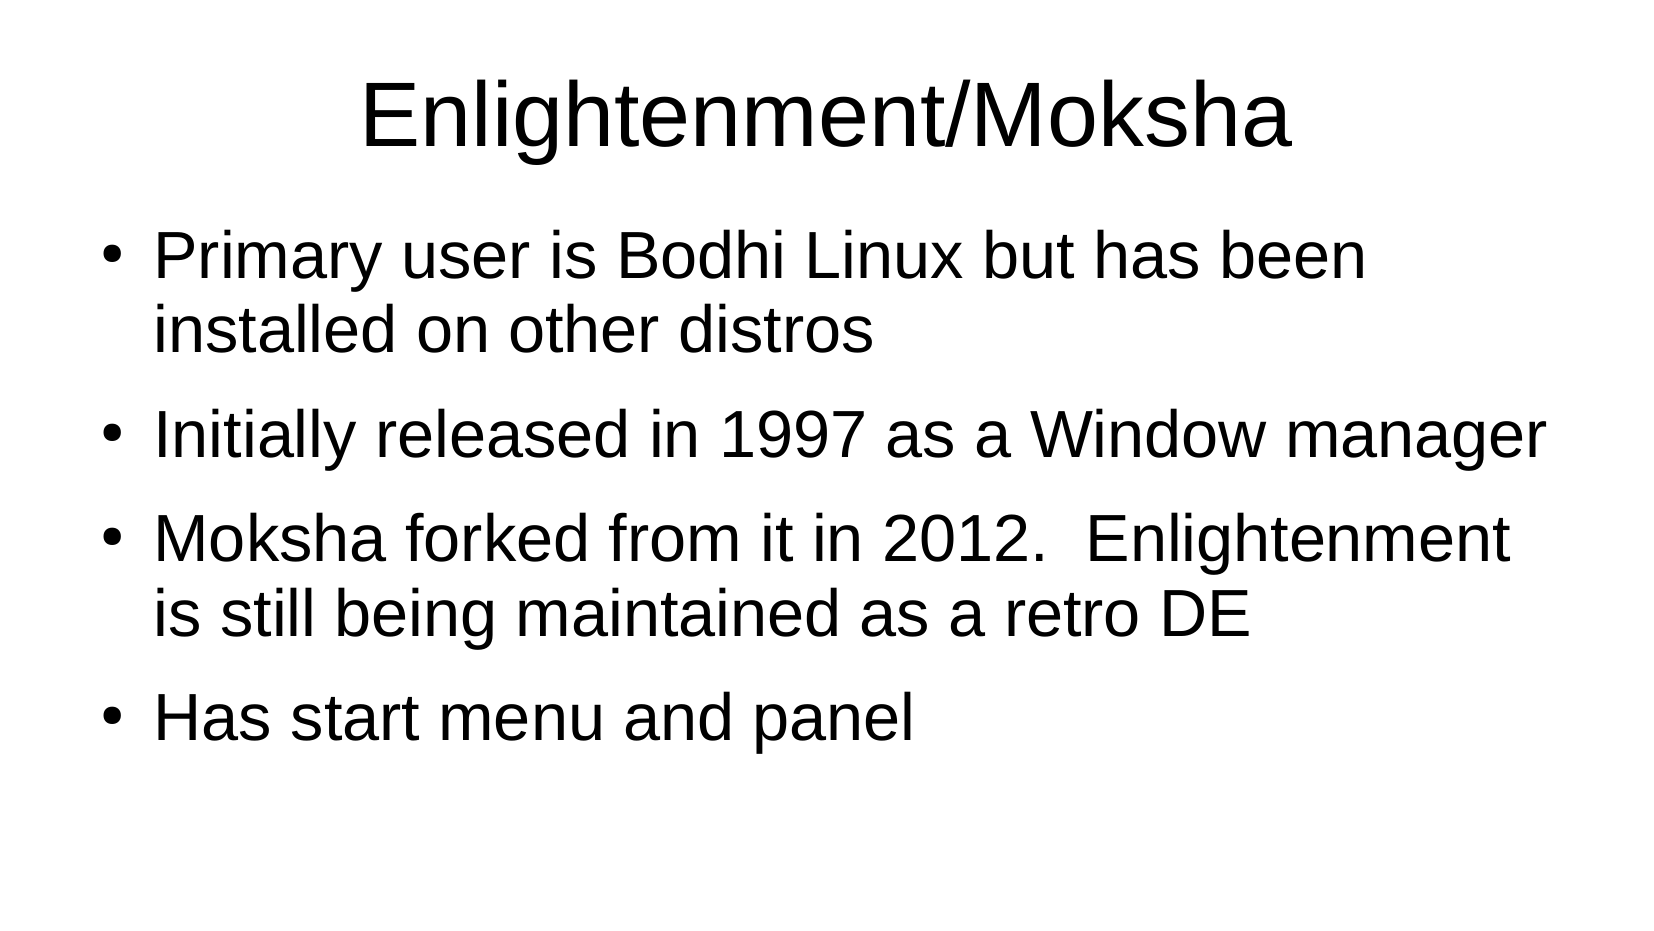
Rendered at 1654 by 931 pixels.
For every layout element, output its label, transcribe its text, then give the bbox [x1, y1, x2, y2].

title Enlightenment/Moksha [82, 37, 1571, 193]
list Primary user is Bodhi Linux but has been installed on other distros Initially released in 1997 as a Window manager Moksha forked from it in 2012. Enlightenment is still being maintained as a retro DE Has start menu and panel [82, 217, 1571, 758]
